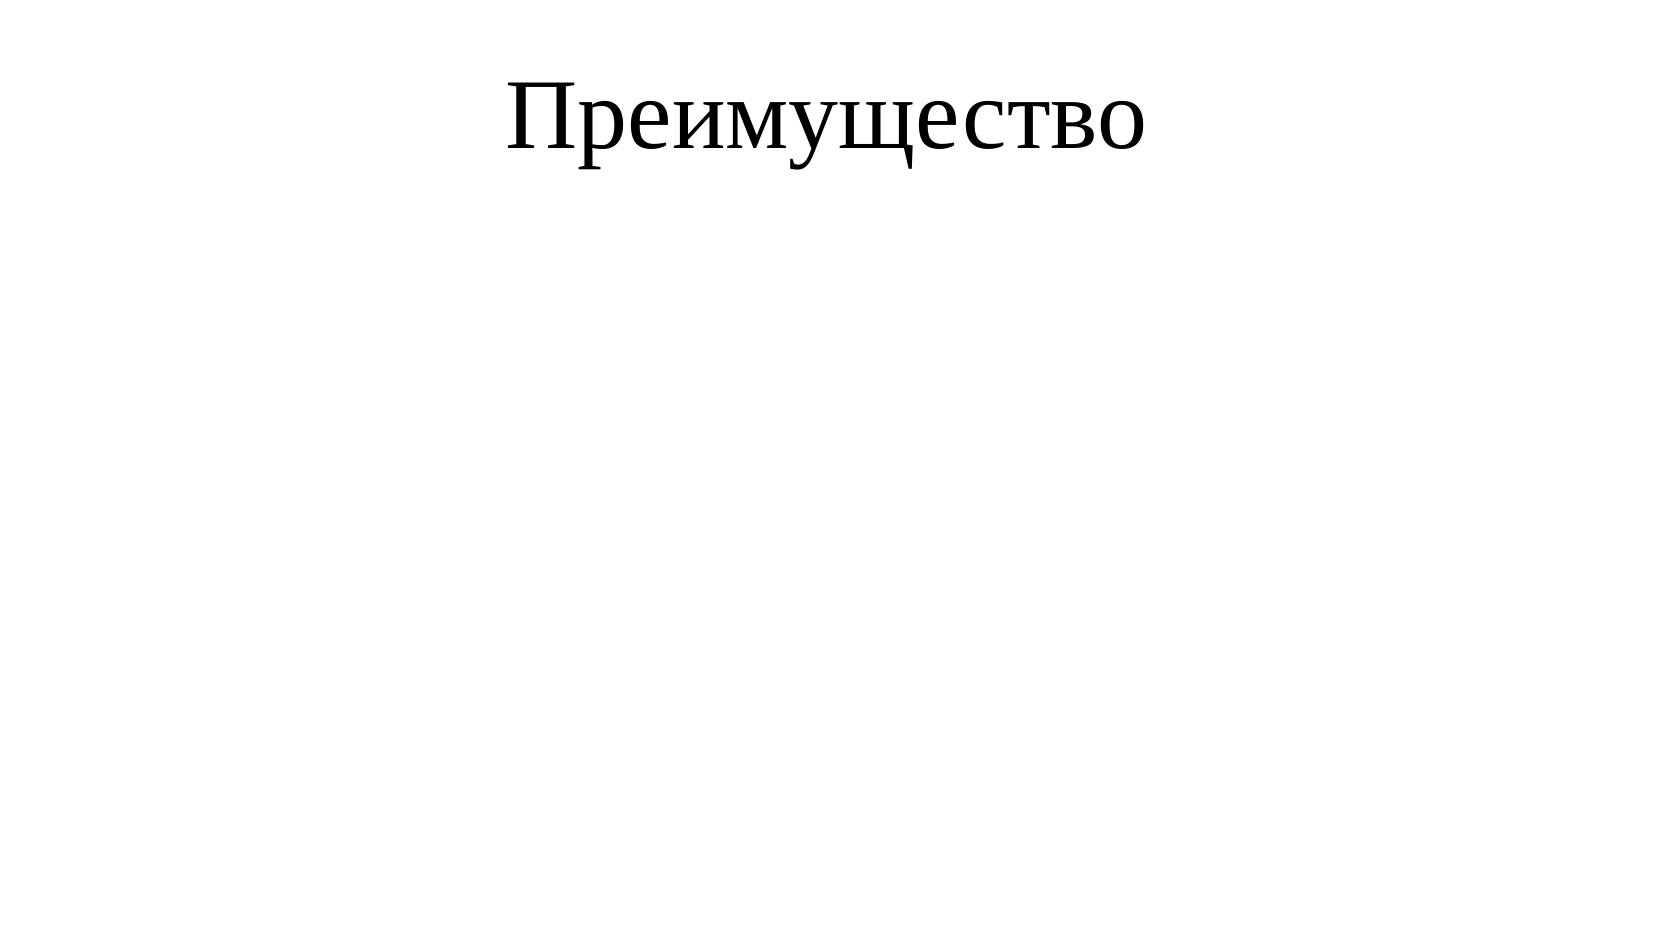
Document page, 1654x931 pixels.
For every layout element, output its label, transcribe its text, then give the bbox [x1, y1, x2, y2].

title Преимущество [82, 37, 1571, 193]
